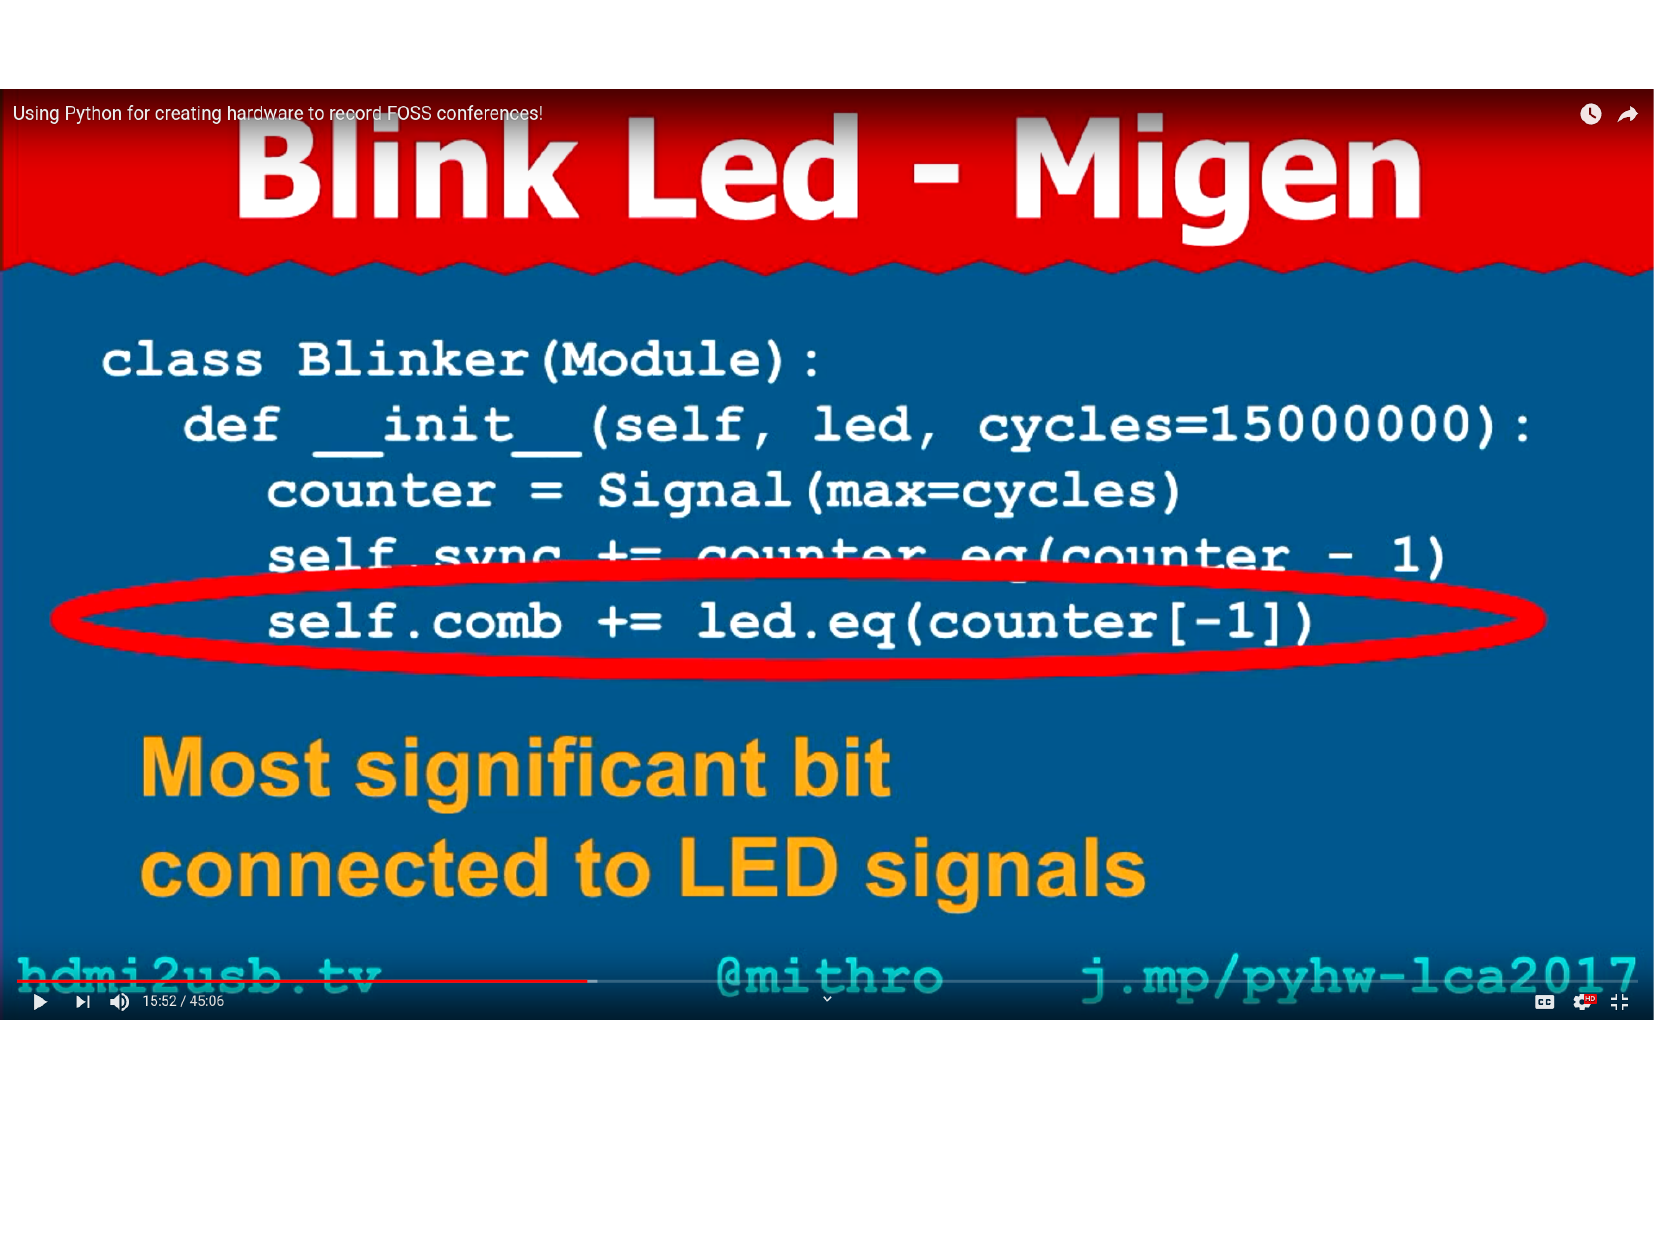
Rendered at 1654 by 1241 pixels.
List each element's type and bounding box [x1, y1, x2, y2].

picture [0, 89, 1654, 1021]
